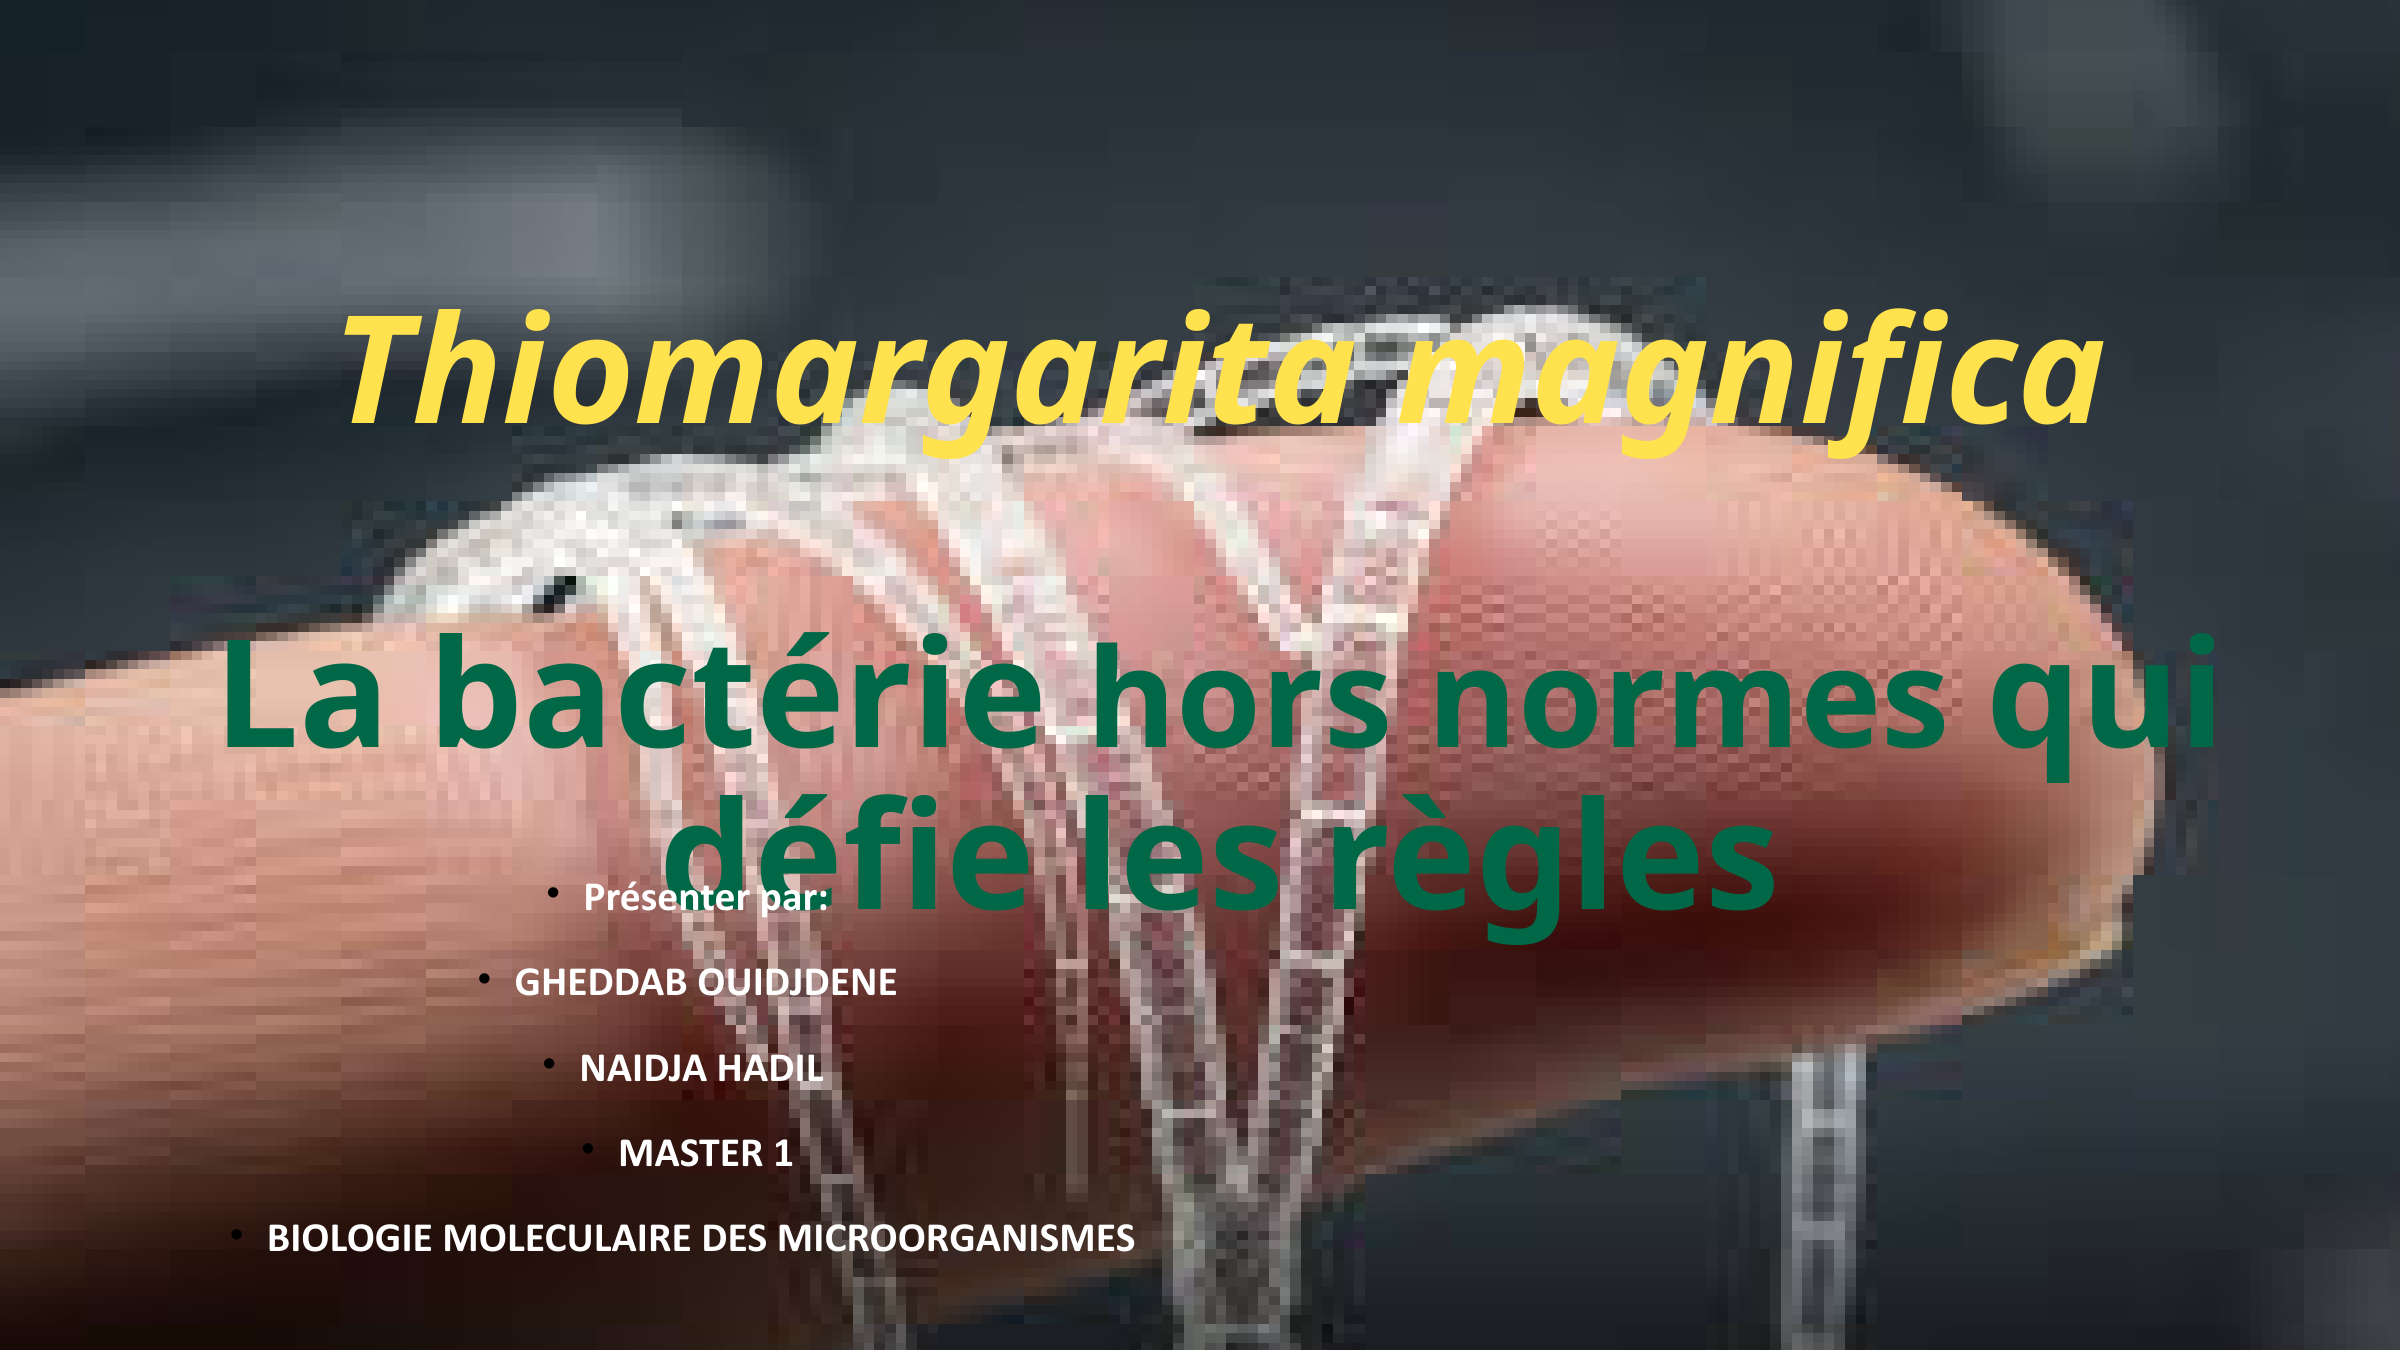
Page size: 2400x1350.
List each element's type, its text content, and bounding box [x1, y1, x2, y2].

picture [0, 0, 2400, 1350]
title Thiomargarita magnifica La bactérie hors normes qui défie les règles [118, 88, 2322, 1329]
list Présenter par: GHEDDAB OUIDJDENE NAIDJA HADIL MASTER 1 BIOLOGIE MOLECULAIRE DES MICROORGANISMES [50, 843, 1250, 1277]
